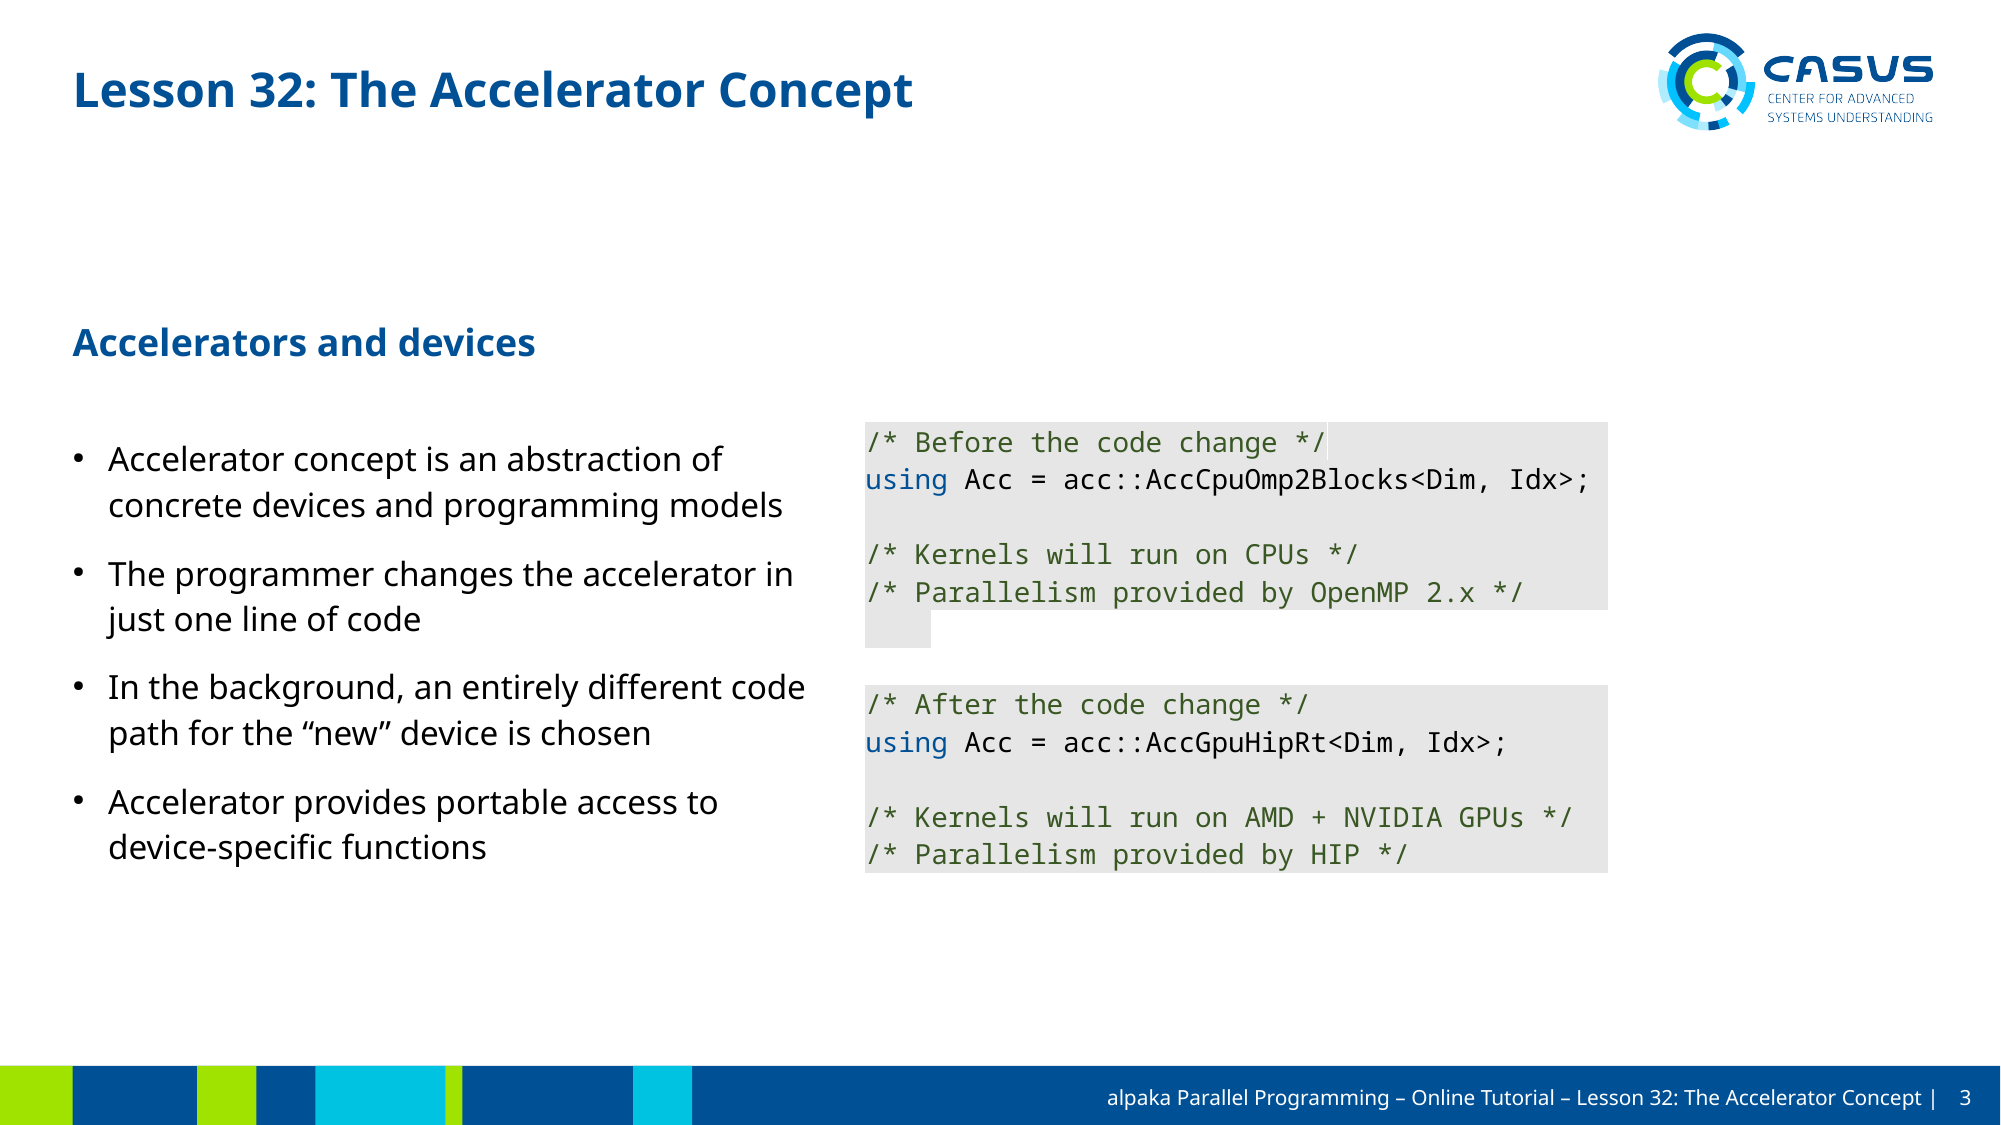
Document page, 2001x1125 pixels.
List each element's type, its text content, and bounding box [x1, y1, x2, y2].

list /* Before the code change */ using Acc = acc::AccCpuOmp2Blocks<Dim, Idx>; /* Kernels will run on CPUs */ /* Parallelism provided by OpenMP 2.x */ /* After the code change */ using Acc = acc::AccGpuHipRt<Dim, Idx>; /* Kernels will run on AMD + NVIDIA GPUs */ /* Parallelism provided by HIP */ [865, 316, 1621, 979]
list Accelerators and devices Accelerator concept is an abstraction of concrete devices and programming models The programmer changes the accelerator in just one line of code In the background, an entirely different code path for the “new” device is chosen Accelerator provides portable access to device-specific functions [72, 316, 828, 979]
title Lesson 32: The Accelerator Concept [72, 54, 1620, 123]
picture [1658, 33, 1933, 131]
